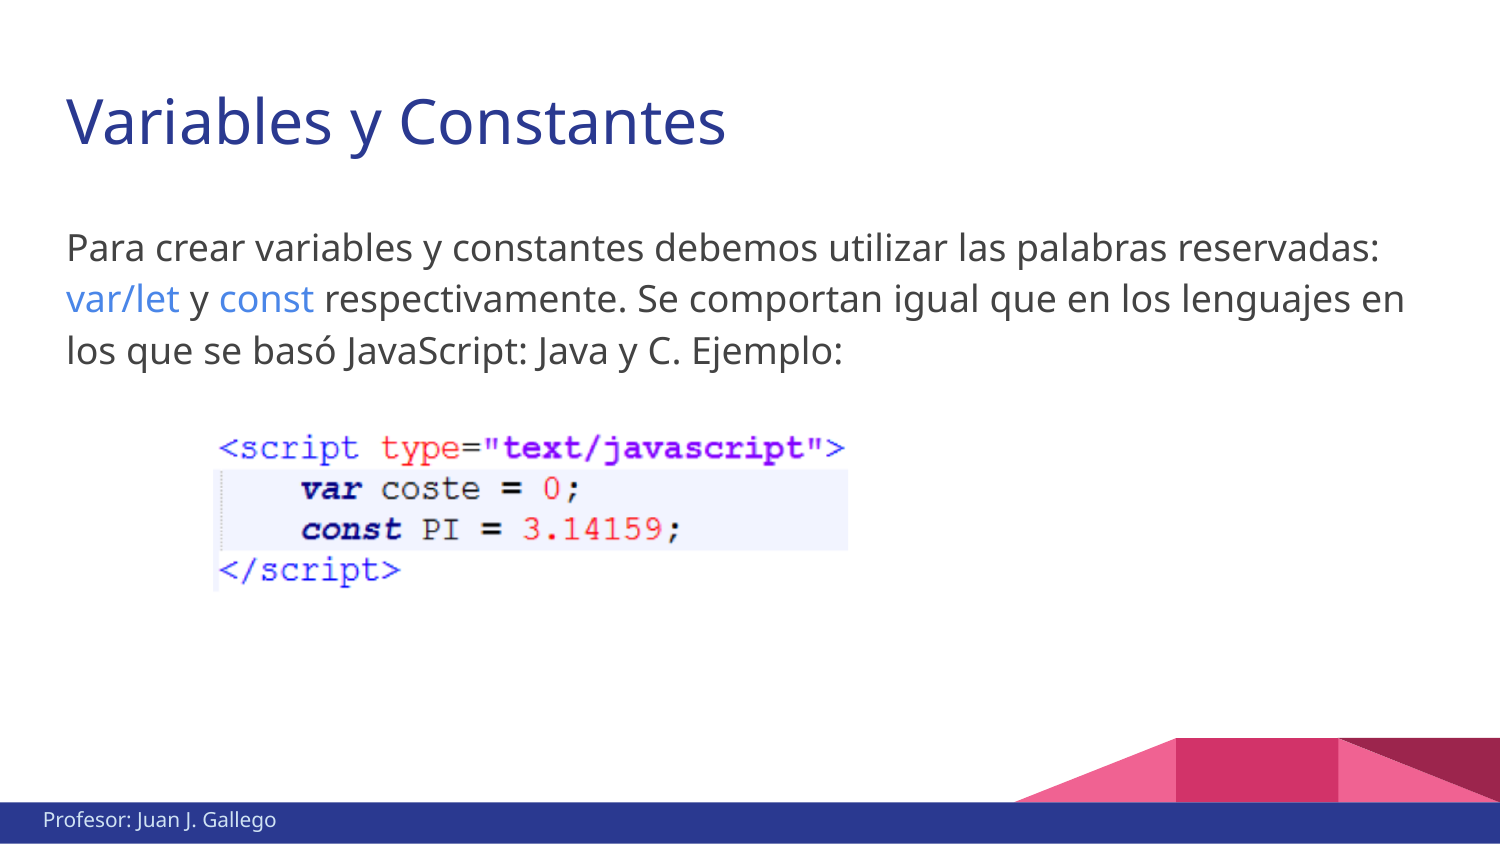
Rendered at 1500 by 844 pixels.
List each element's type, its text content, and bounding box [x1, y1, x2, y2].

picture [198, 421, 862, 594]
title Variables y Constantes [51, 67, 1449, 167]
list Para crear variables y constantes debemos utilizar las palabras reservadas: var/let y const respectivamente. Se comportan igual que en los lenguajes en los que se basó JavaScript: Java y C. Ejemplo: [51, 201, 1449, 750]
